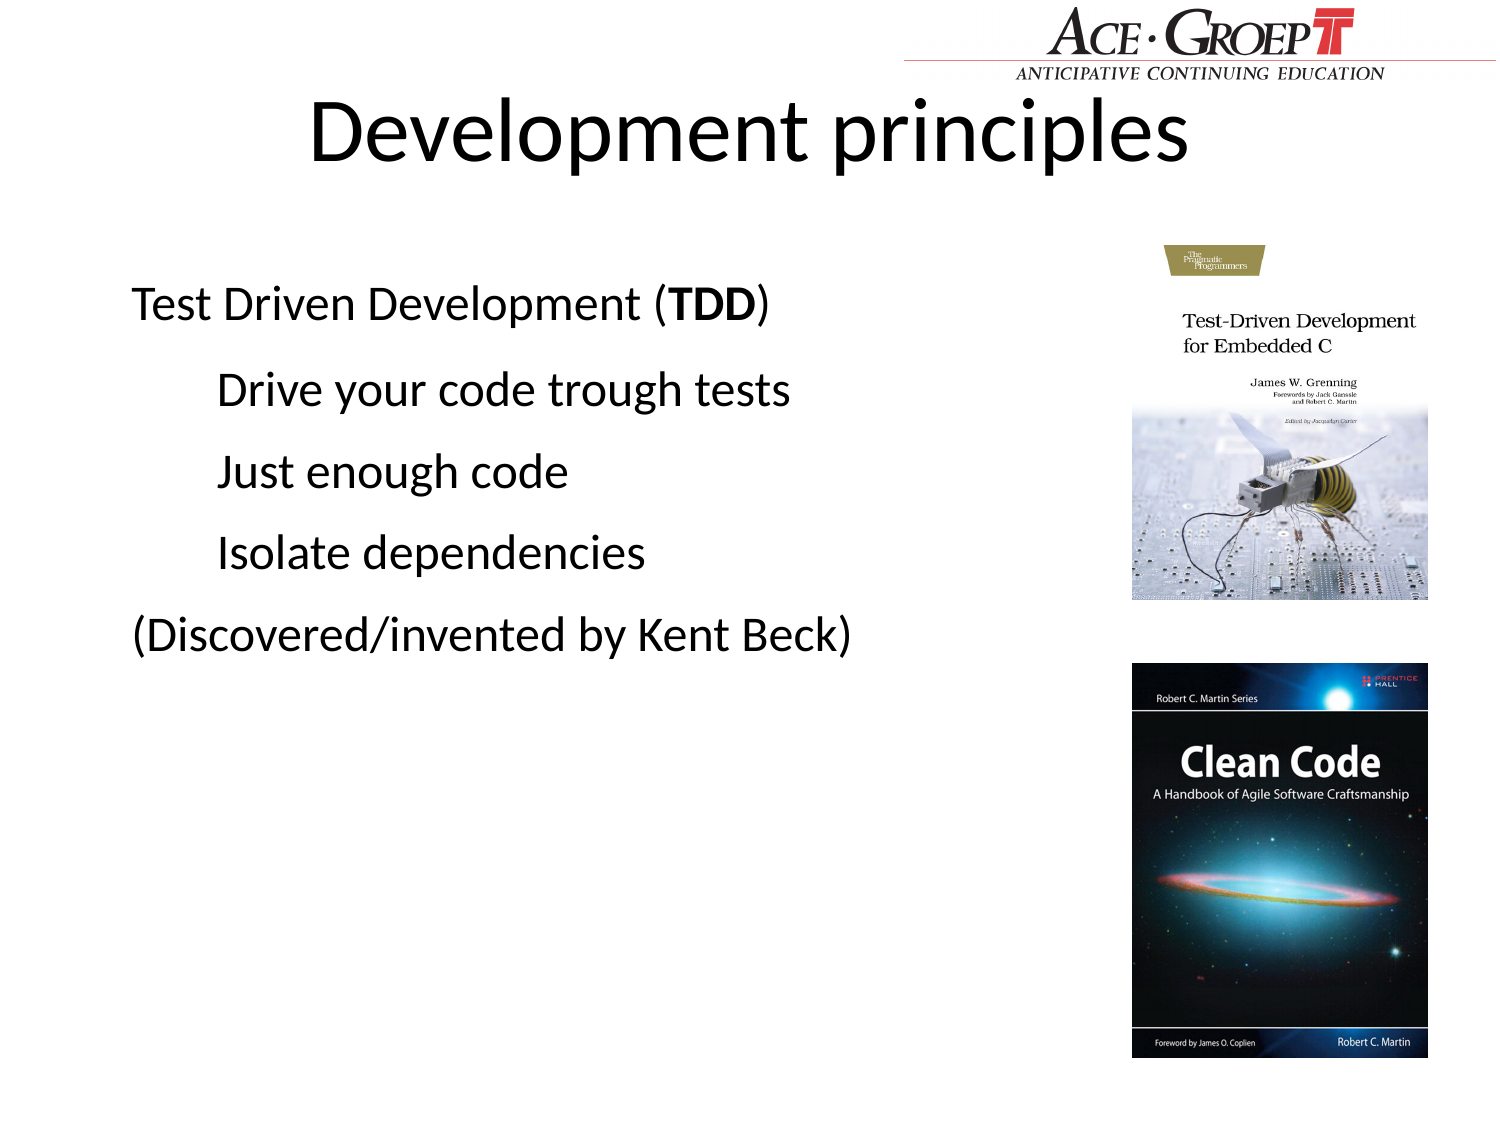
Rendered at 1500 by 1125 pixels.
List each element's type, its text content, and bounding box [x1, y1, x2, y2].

picture [904, 7, 1496, 80]
title Development principles [75, 45, 1425, 233]
picture [1132, 245, 1428, 600]
list Test Driven Development (TDD) Drive your code trough tests Just enough code Isolate dependencies (Discovered/invented by Kent Beck) [60, 262, 1411, 1006]
picture [1132, 663, 1428, 1058]
